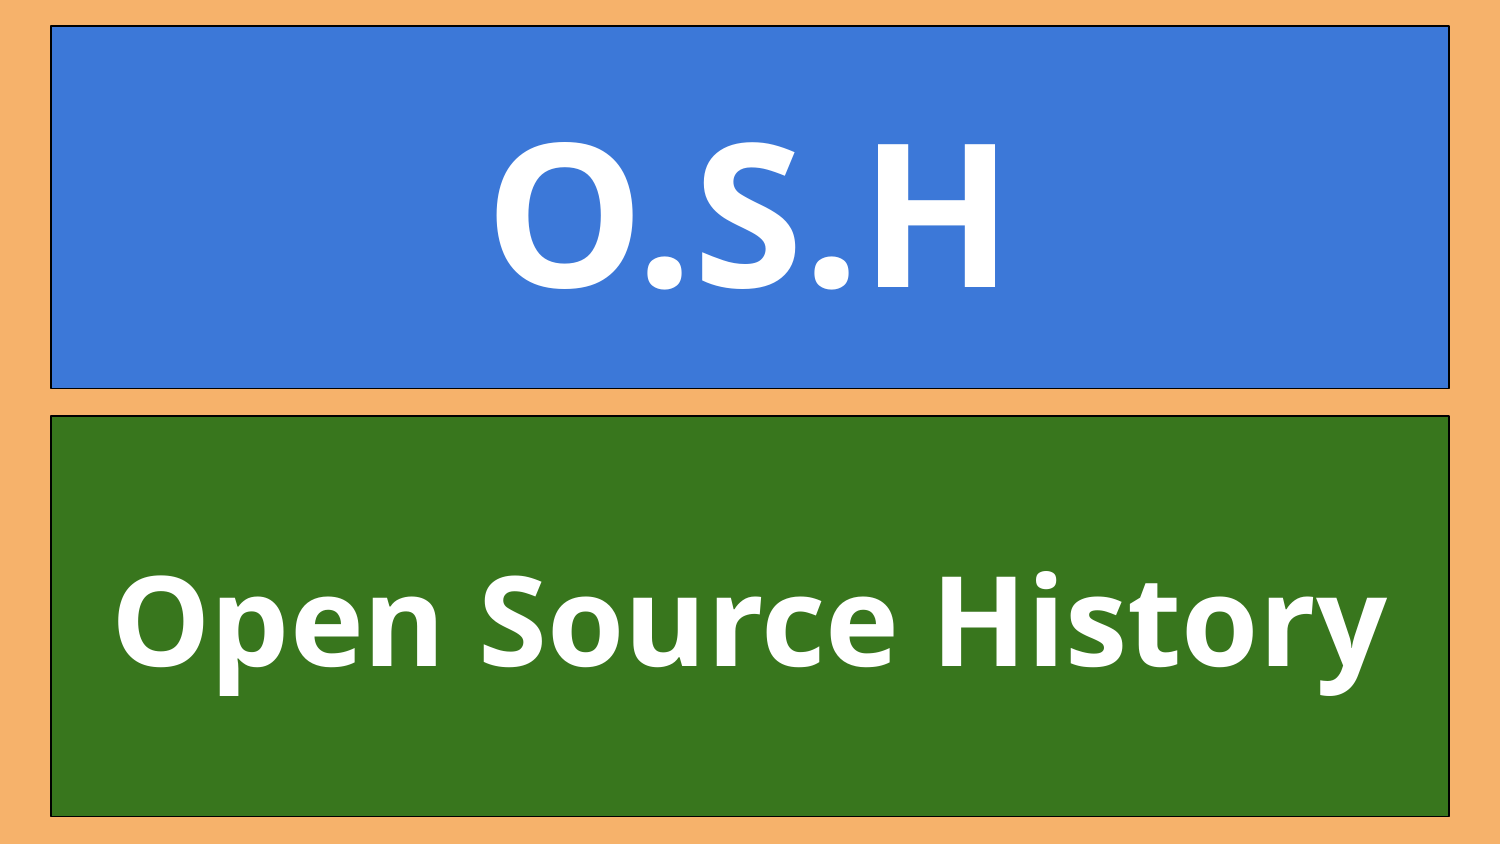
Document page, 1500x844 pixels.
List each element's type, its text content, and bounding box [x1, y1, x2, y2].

title O.S.H [51, 26, 1449, 389]
subtitle Open Source History [51, 415, 1449, 817]
